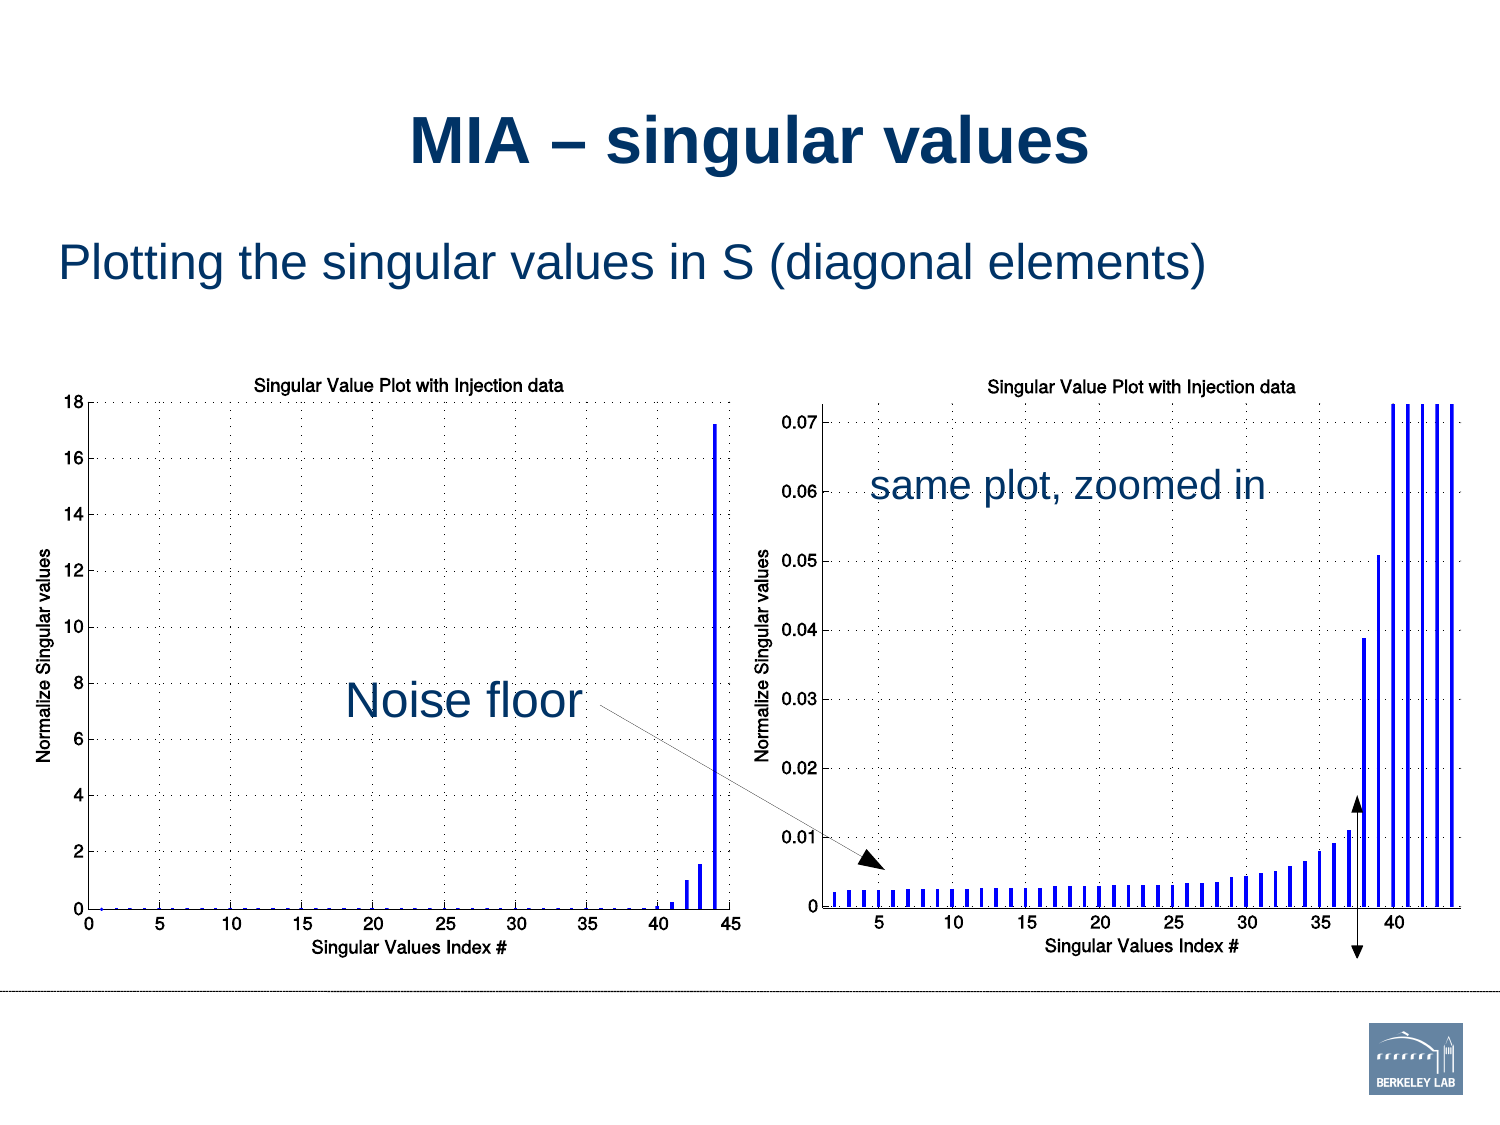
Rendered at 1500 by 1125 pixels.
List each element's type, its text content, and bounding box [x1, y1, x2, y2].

picture [30, 376, 743, 961]
text_box same plot, zoomed in [855, 450, 1336, 515]
picture [654, 735, 743, 787]
text_box Noise floor [330, 660, 796, 735]
text_box Plotting the singular values in S (diagonal elements) [43, 222, 1394, 298]
text_box [225, 961, 255, 1035]
picture [1369, 1023, 1463, 1095]
picture [750, 377, 1463, 959]
title MIA – singular values [111, 42, 1389, 222]
